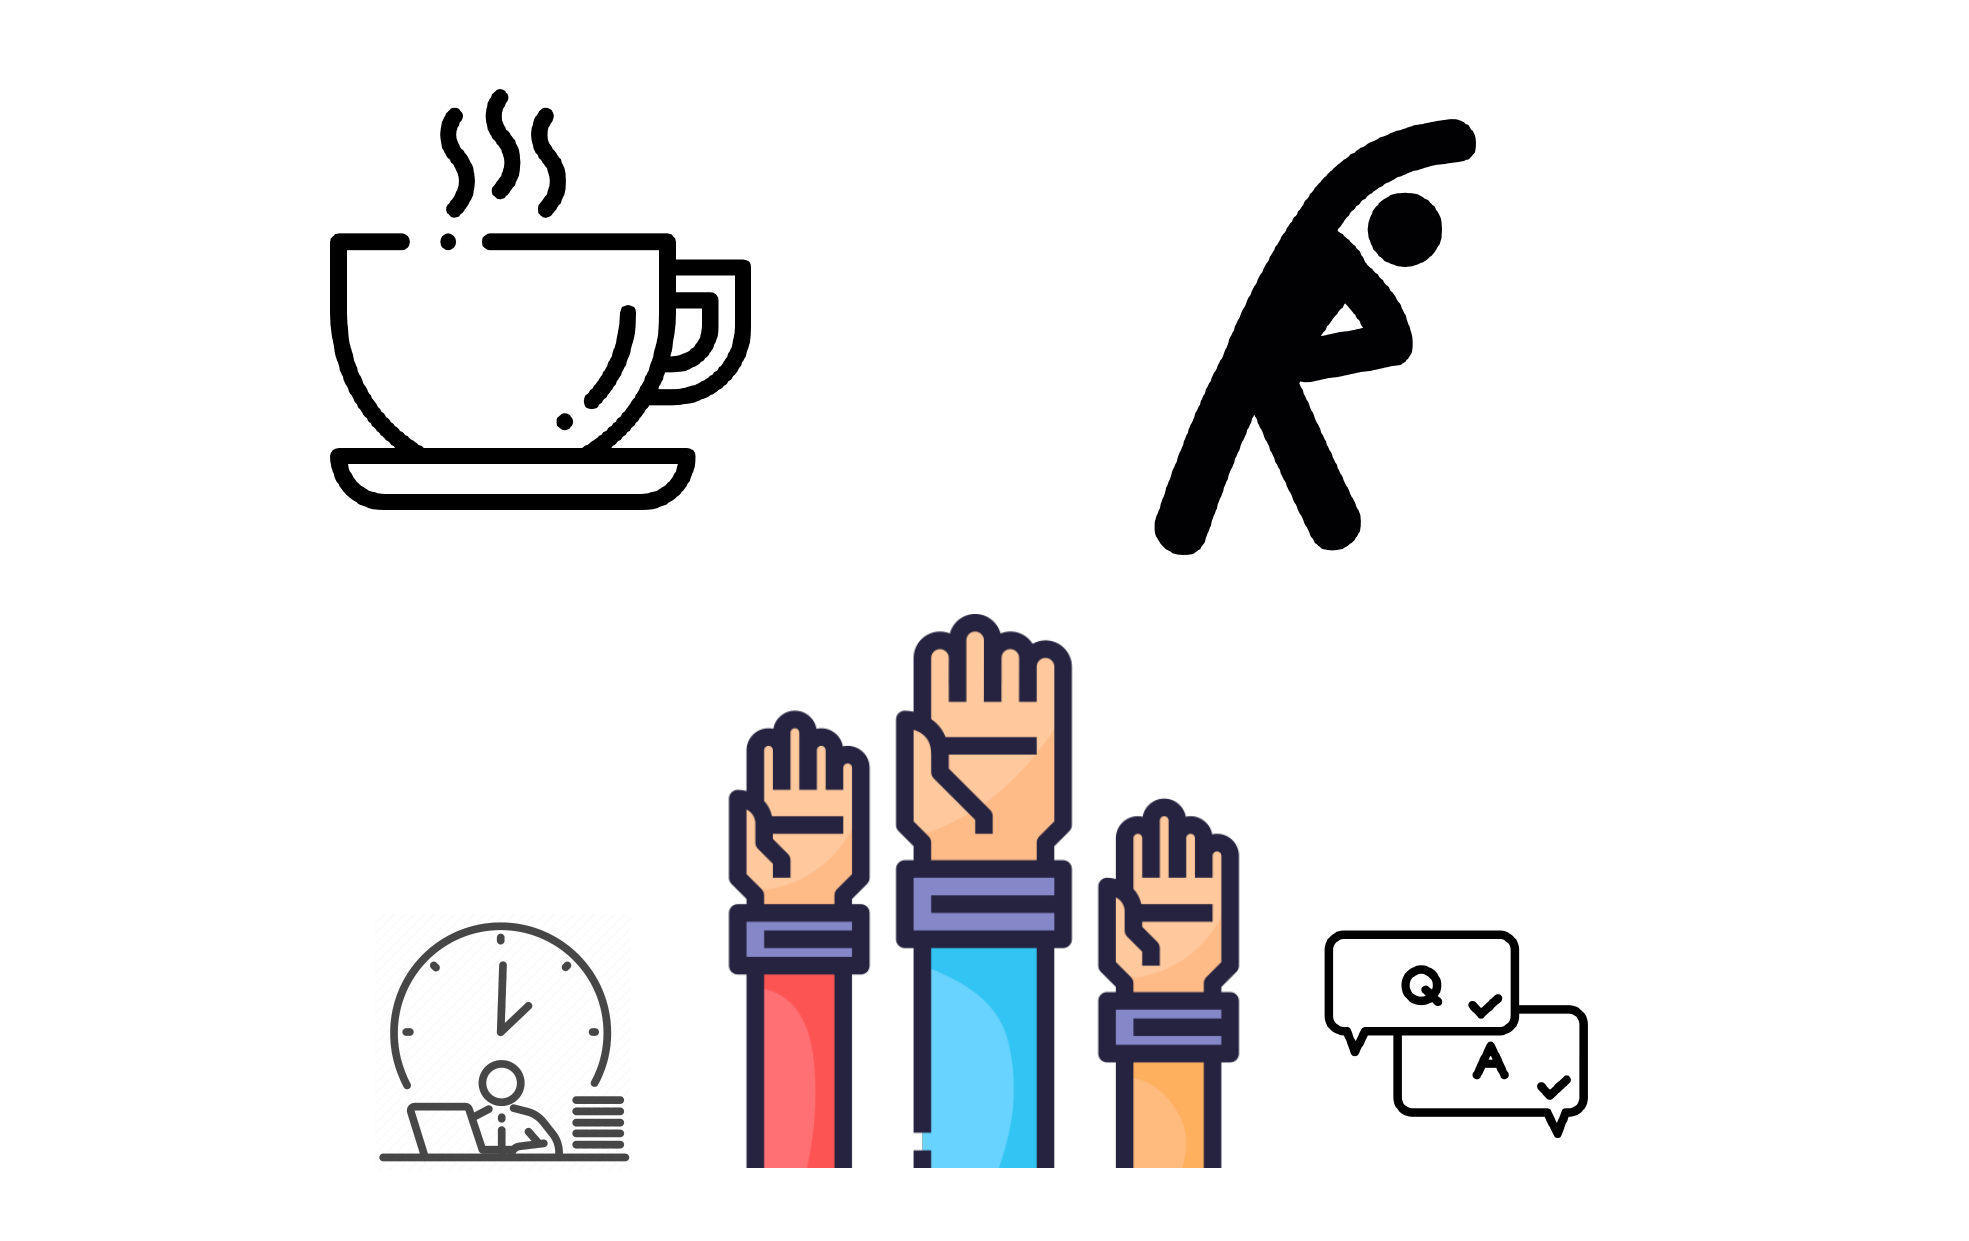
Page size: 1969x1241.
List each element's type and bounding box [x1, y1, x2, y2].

picture [1320, 898, 1592, 1171]
picture [375, 914, 631, 1171]
picture [330, 89, 751, 511]
picture [707, 614, 1261, 1168]
picture [1097, 119, 1533, 556]
